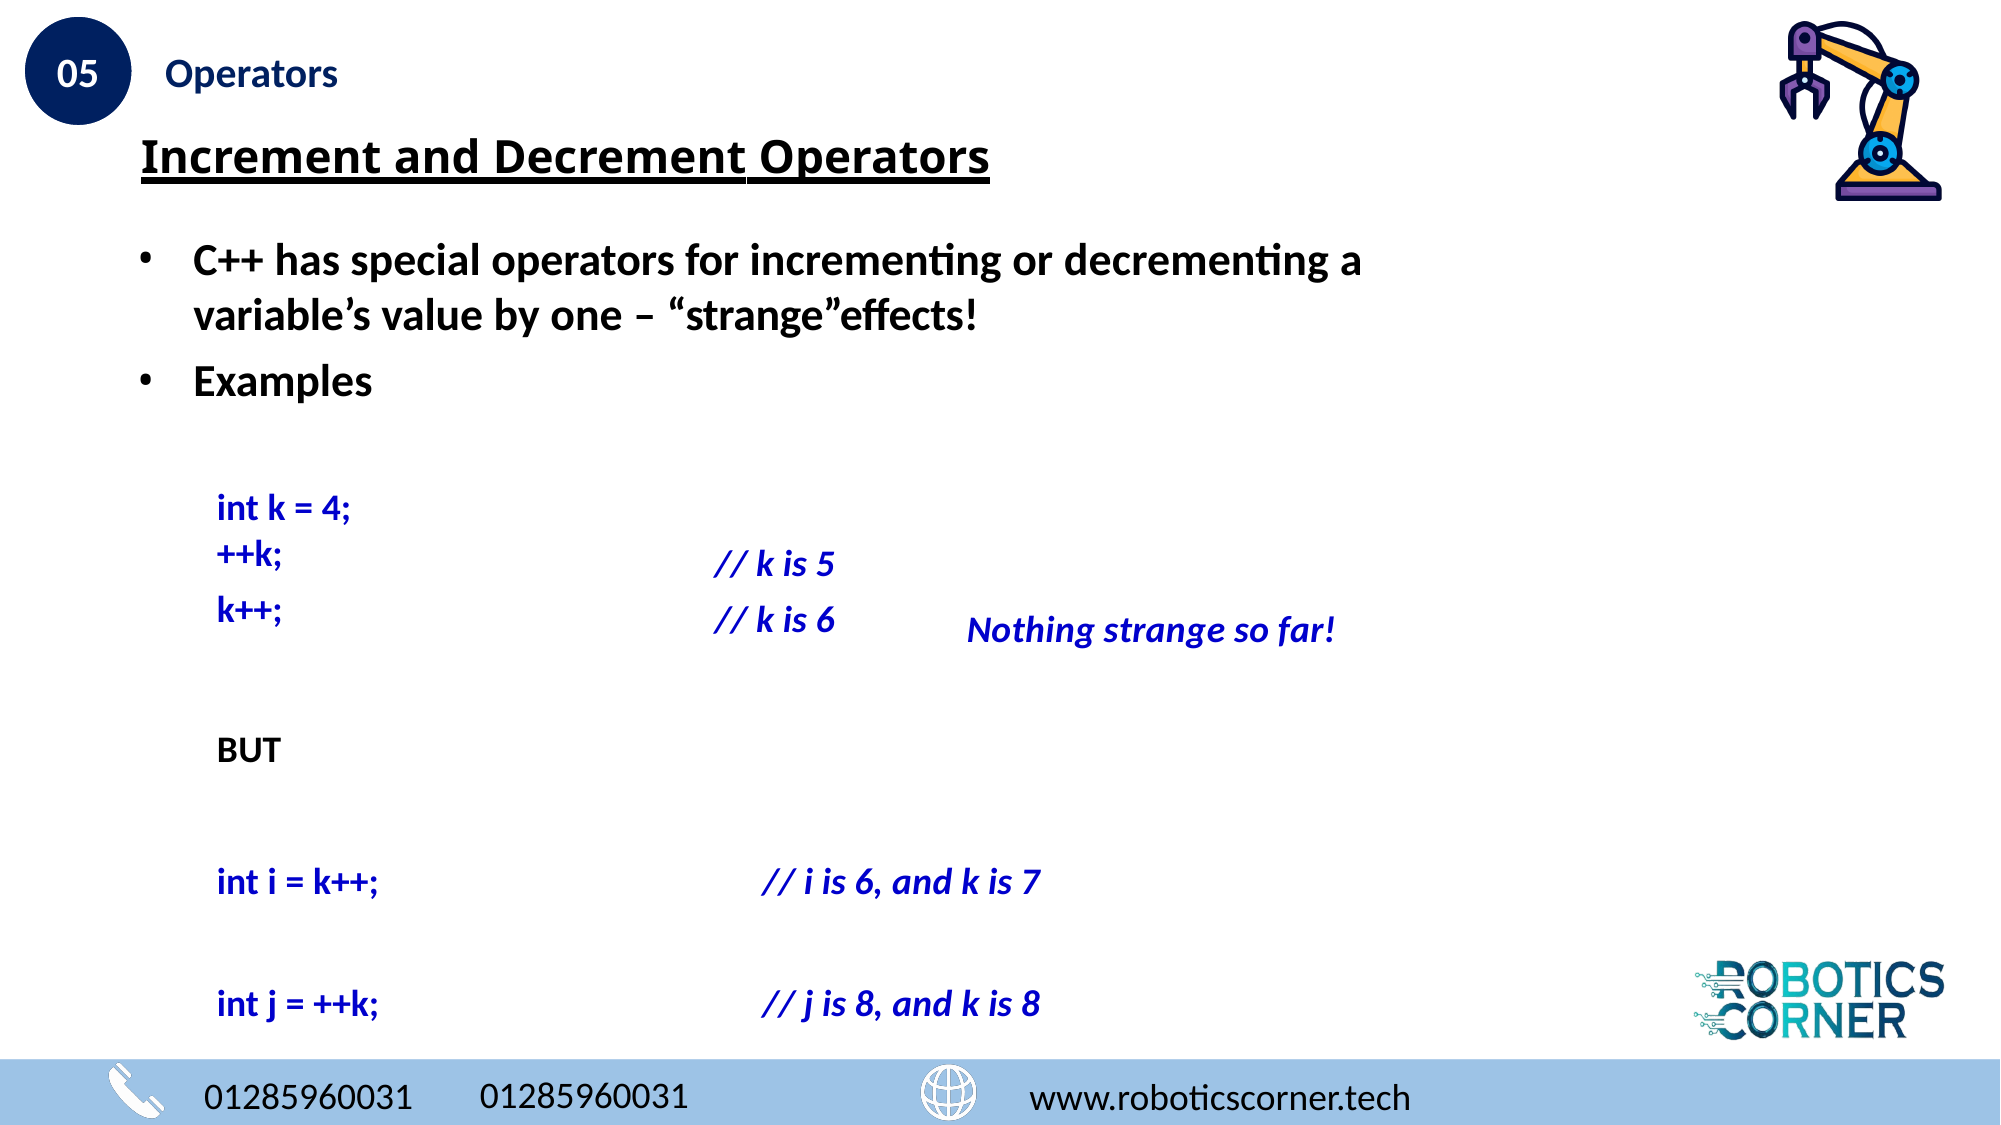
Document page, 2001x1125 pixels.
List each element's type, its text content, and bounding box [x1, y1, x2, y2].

text_box www.roboticscorner.tech [1014, 1065, 1531, 1125]
text_box 01285960031 [465, 1063, 811, 1124]
text_box Nothing strange so far! [964, 602, 1599, 650]
text_box int i = k++; [214, 855, 499, 903]
text_box [981, 1059, 2000, 1125]
picture [103, 1057, 170, 1124]
text_box // i is 6, and k is 7 [760, 855, 1241, 903]
text_box // k is 5 // k is 6 [712, 525, 926, 640]
text_box C++ has special operators for incrementing or decrementing a variable’s value by one – “strange”effects! Examples [135, 226, 1876, 406]
text_box int j = ++k; [214, 976, 501, 1025]
picture [915, 1059, 981, 1125]
picture [1771, 21, 1950, 201]
text_box // j is 8, and k is 8 [760, 976, 1242, 1025]
text_box 01285960031 [189, 1064, 495, 1125]
text_box int k = 4; ++k; k++; [214, 480, 453, 630]
text_box BUT [214, 722, 333, 770]
title Increment and Decrement Operators [138, 58, 1231, 226]
text_box [0, 1059, 915, 1125]
text_box 05 [22, 14, 134, 128]
text_box Operators [150, 38, 697, 103]
picture [1680, 859, 1953, 1059]
